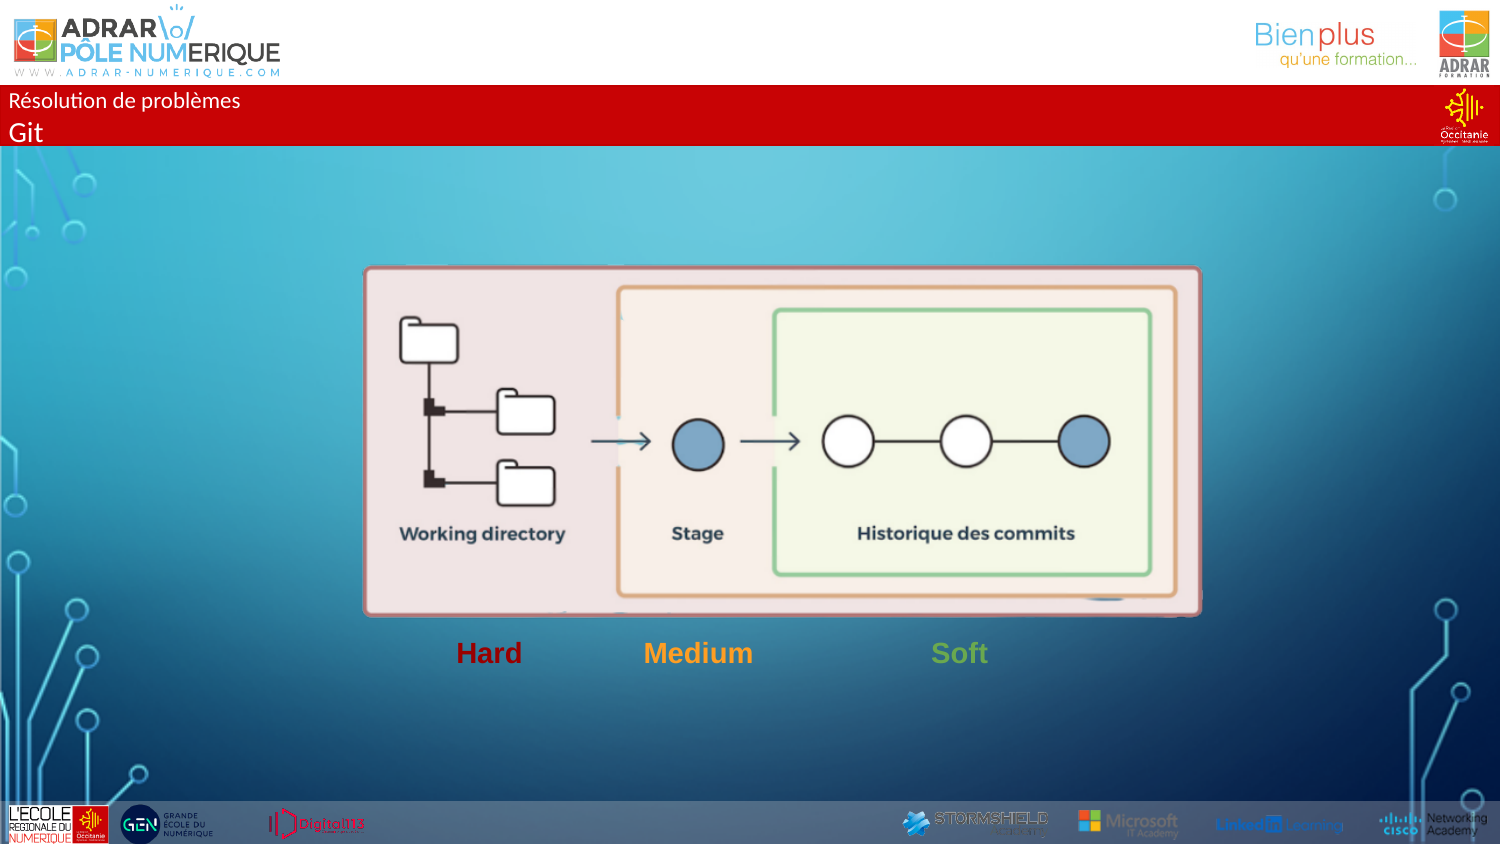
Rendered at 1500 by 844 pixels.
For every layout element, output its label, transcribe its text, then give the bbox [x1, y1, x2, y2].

picture [902, 807, 1048, 841]
picture [0, 85, 1500, 844]
text_box Soft [916, 618, 1014, 684]
picture [260, 807, 373, 841]
text_box Medium [628, 618, 774, 684]
picture [1437, 8, 1491, 79]
text_box Résolution de problèmes Git [0, 70, 805, 164]
picture [7, 0, 288, 70]
picture [8, 803, 109, 844]
text_box Hard [441, 618, 548, 684]
picture [1256, 22, 1416, 68]
